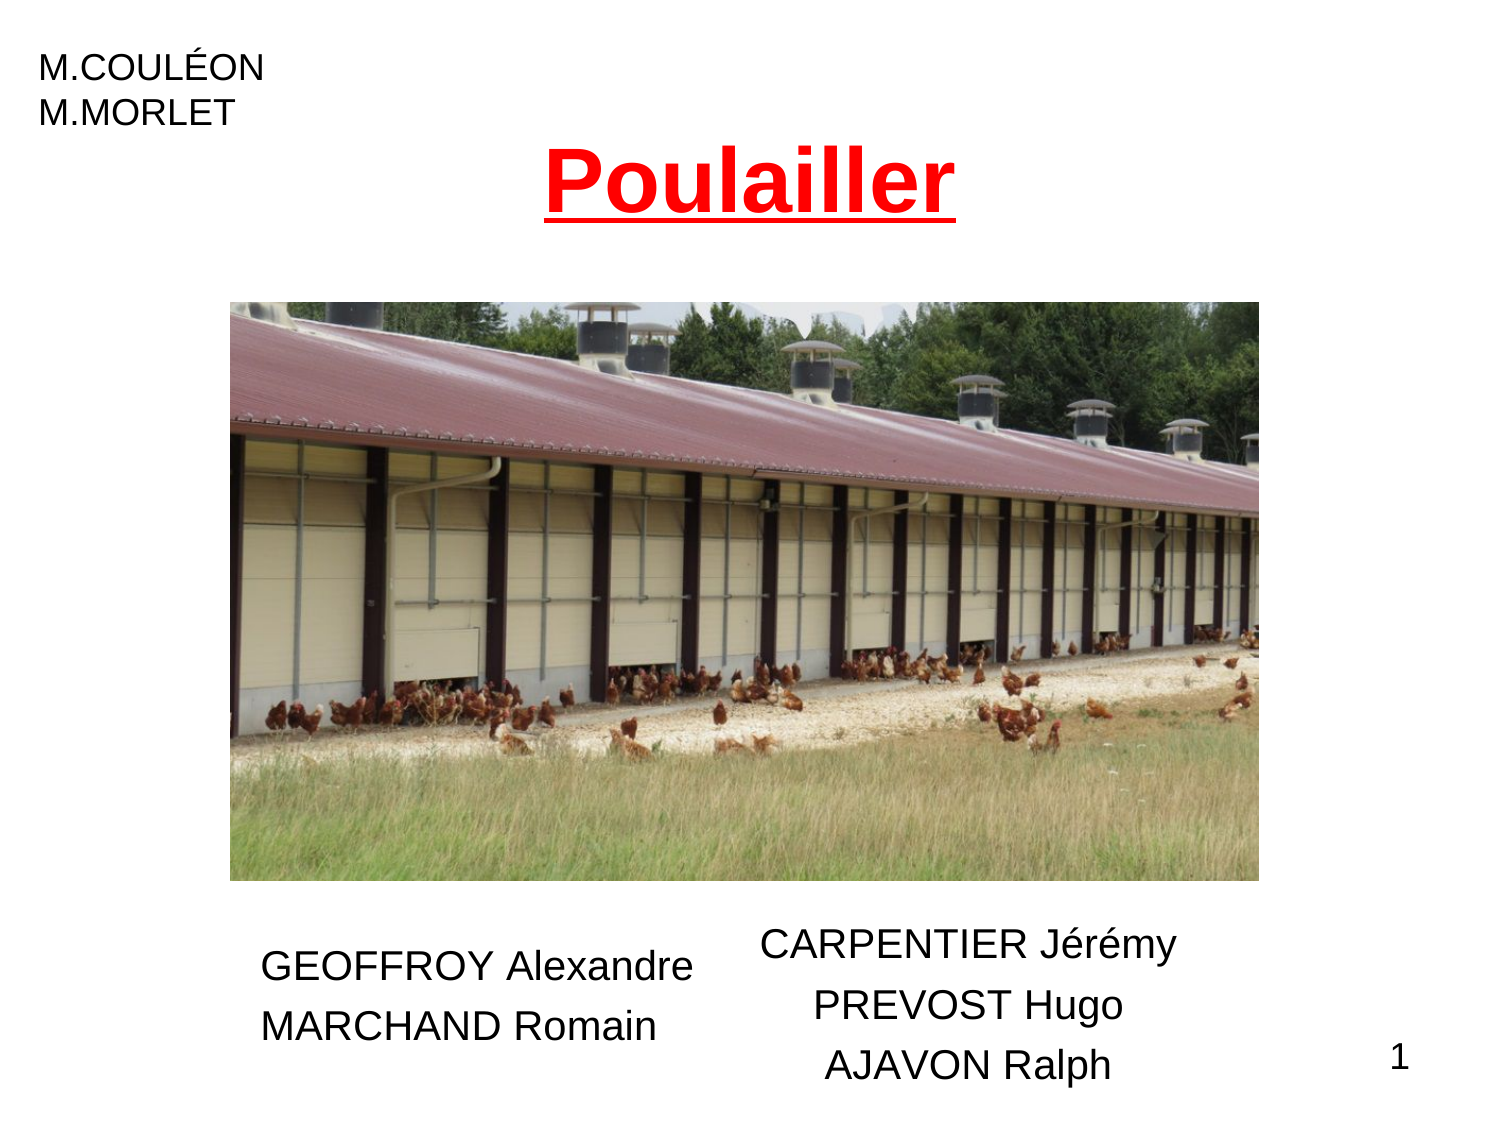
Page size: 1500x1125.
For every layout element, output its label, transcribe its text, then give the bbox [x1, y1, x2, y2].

text_box Poulailler [0, 113, 1500, 239]
subtitle CARPENTIER Jérémy PREVOST Hugo AJAVON Ralph [720, 909, 1217, 1064]
text_box GEOFFROY Alexandre MARCHAND Romain [245, 930, 790, 1117]
text_box M.COULÉON M.MORLET [23, 35, 281, 141]
picture [230, 302, 1259, 881]
